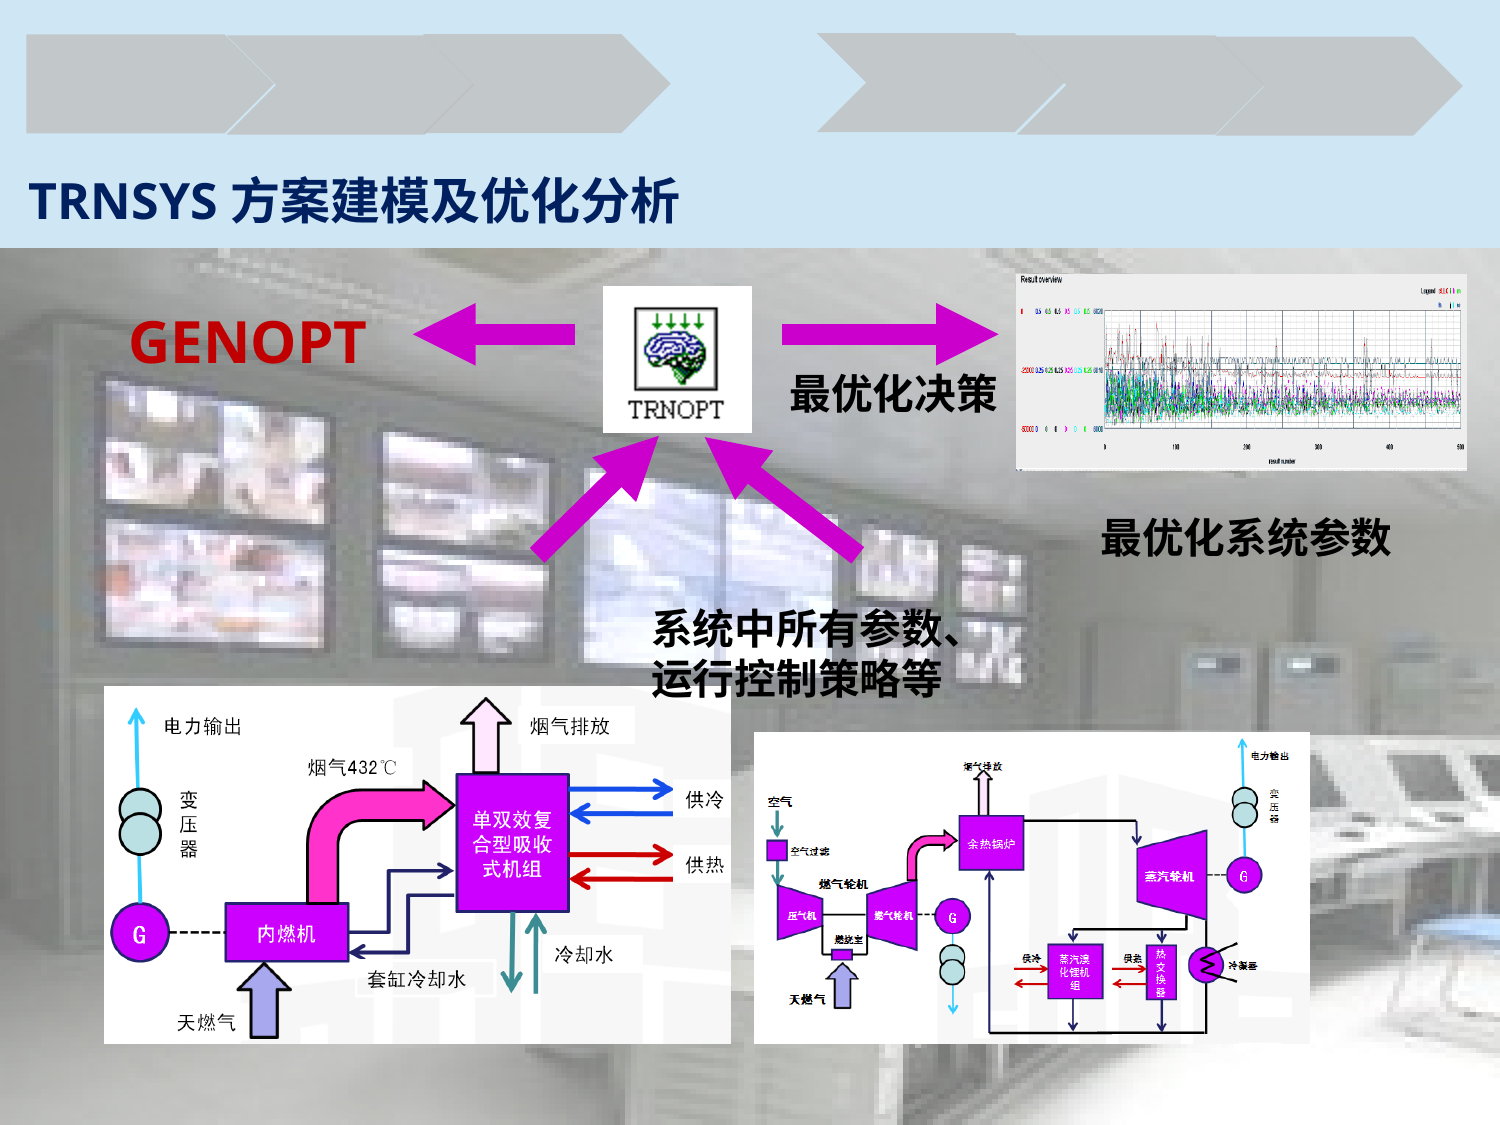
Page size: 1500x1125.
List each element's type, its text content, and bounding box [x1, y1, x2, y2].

text_box 系统中所有参数、 运行控制策略等 [636, 594, 1121, 711]
picture [0, 248, 1500, 1125]
text_box [816, 33, 1463, 136]
text_box GENOPT [113, 298, 433, 384]
text_box 最优化决策 [774, 360, 1037, 426]
text_box 最优化系统参数 [1085, 504, 1500, 570]
text_box TRNSYS方案建模及优化分析 [14, 162, 1331, 237]
text_box [26, 34, 671, 135]
